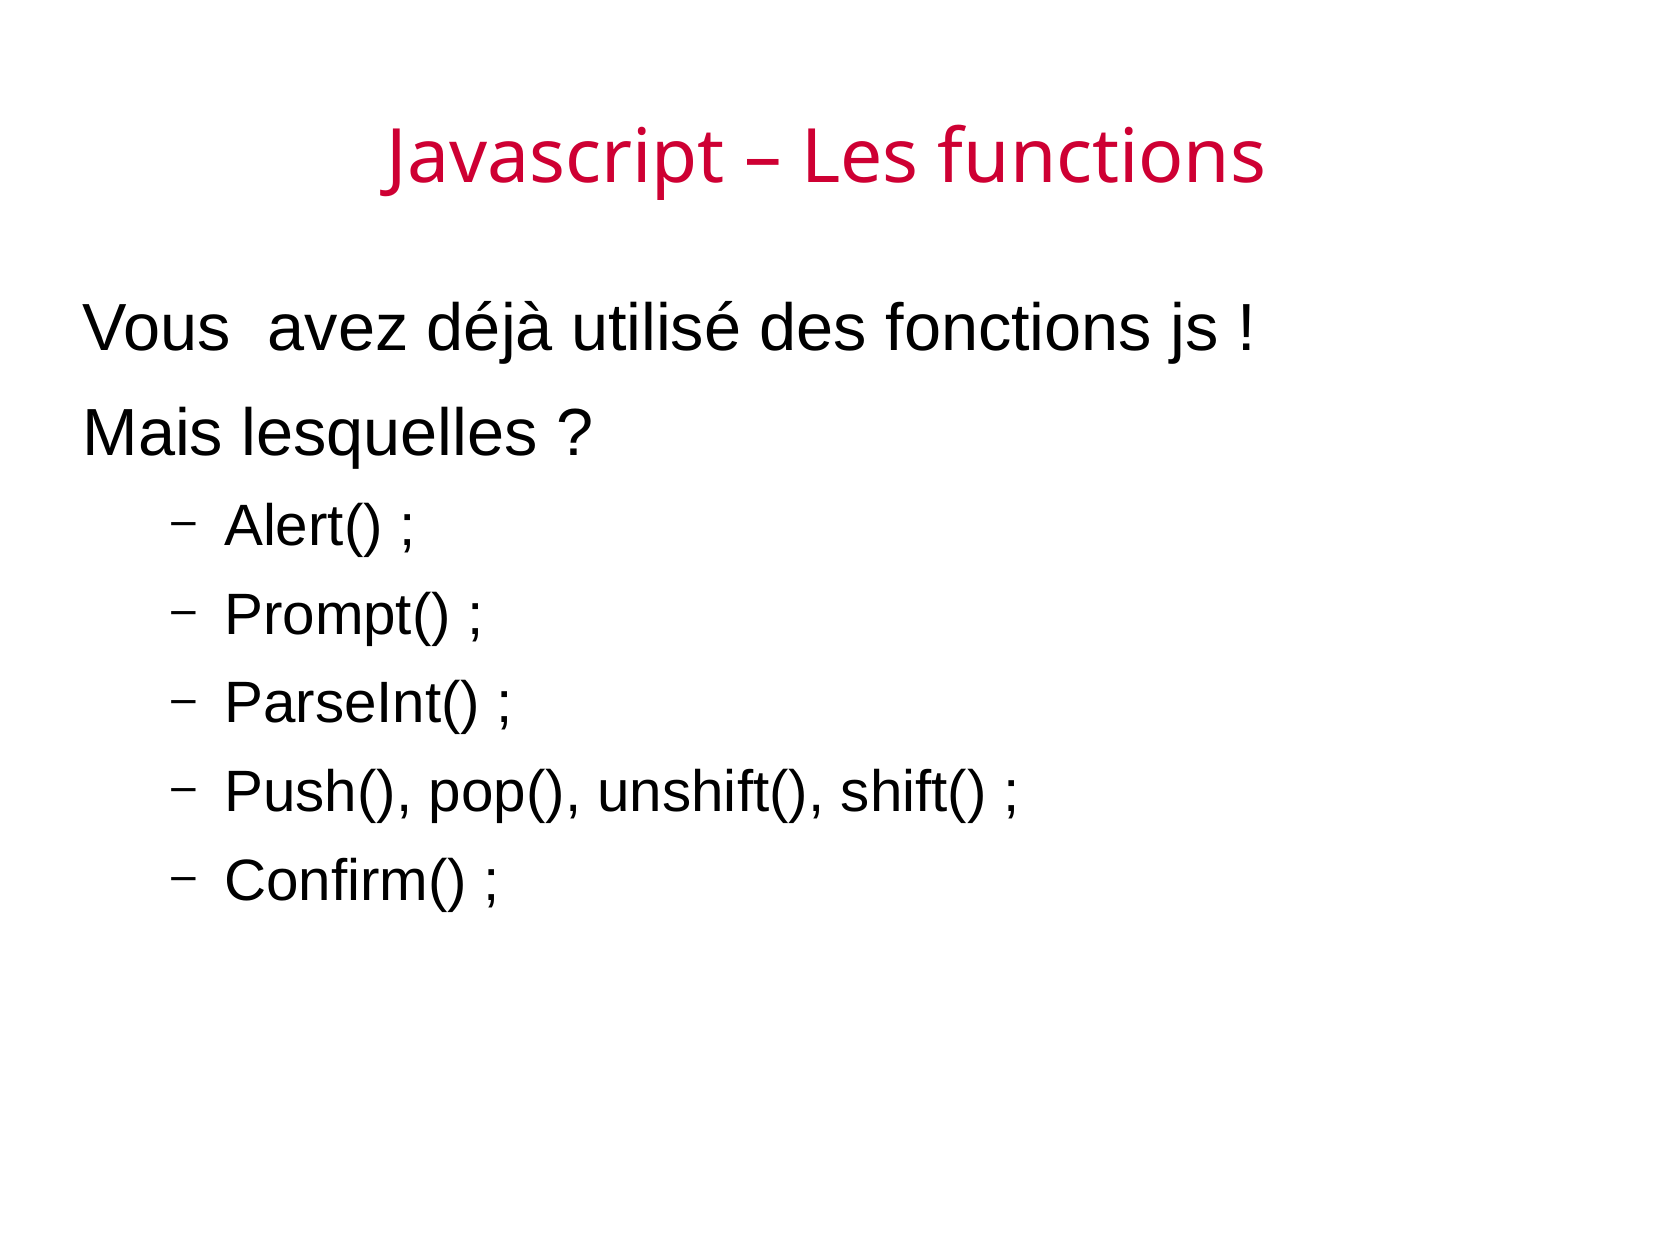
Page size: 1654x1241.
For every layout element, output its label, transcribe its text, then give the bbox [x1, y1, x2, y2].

title Javascript – Les functions [82, 49, 1571, 257]
list Vous avez déjà utilisé des fonctions js ! Mais lesquelles ? Alert() ; Prompt() ; ParseInt() ; Push(), pop(), unshift(), shift() ; Confirm() ; [82, 290, 1571, 1010]
